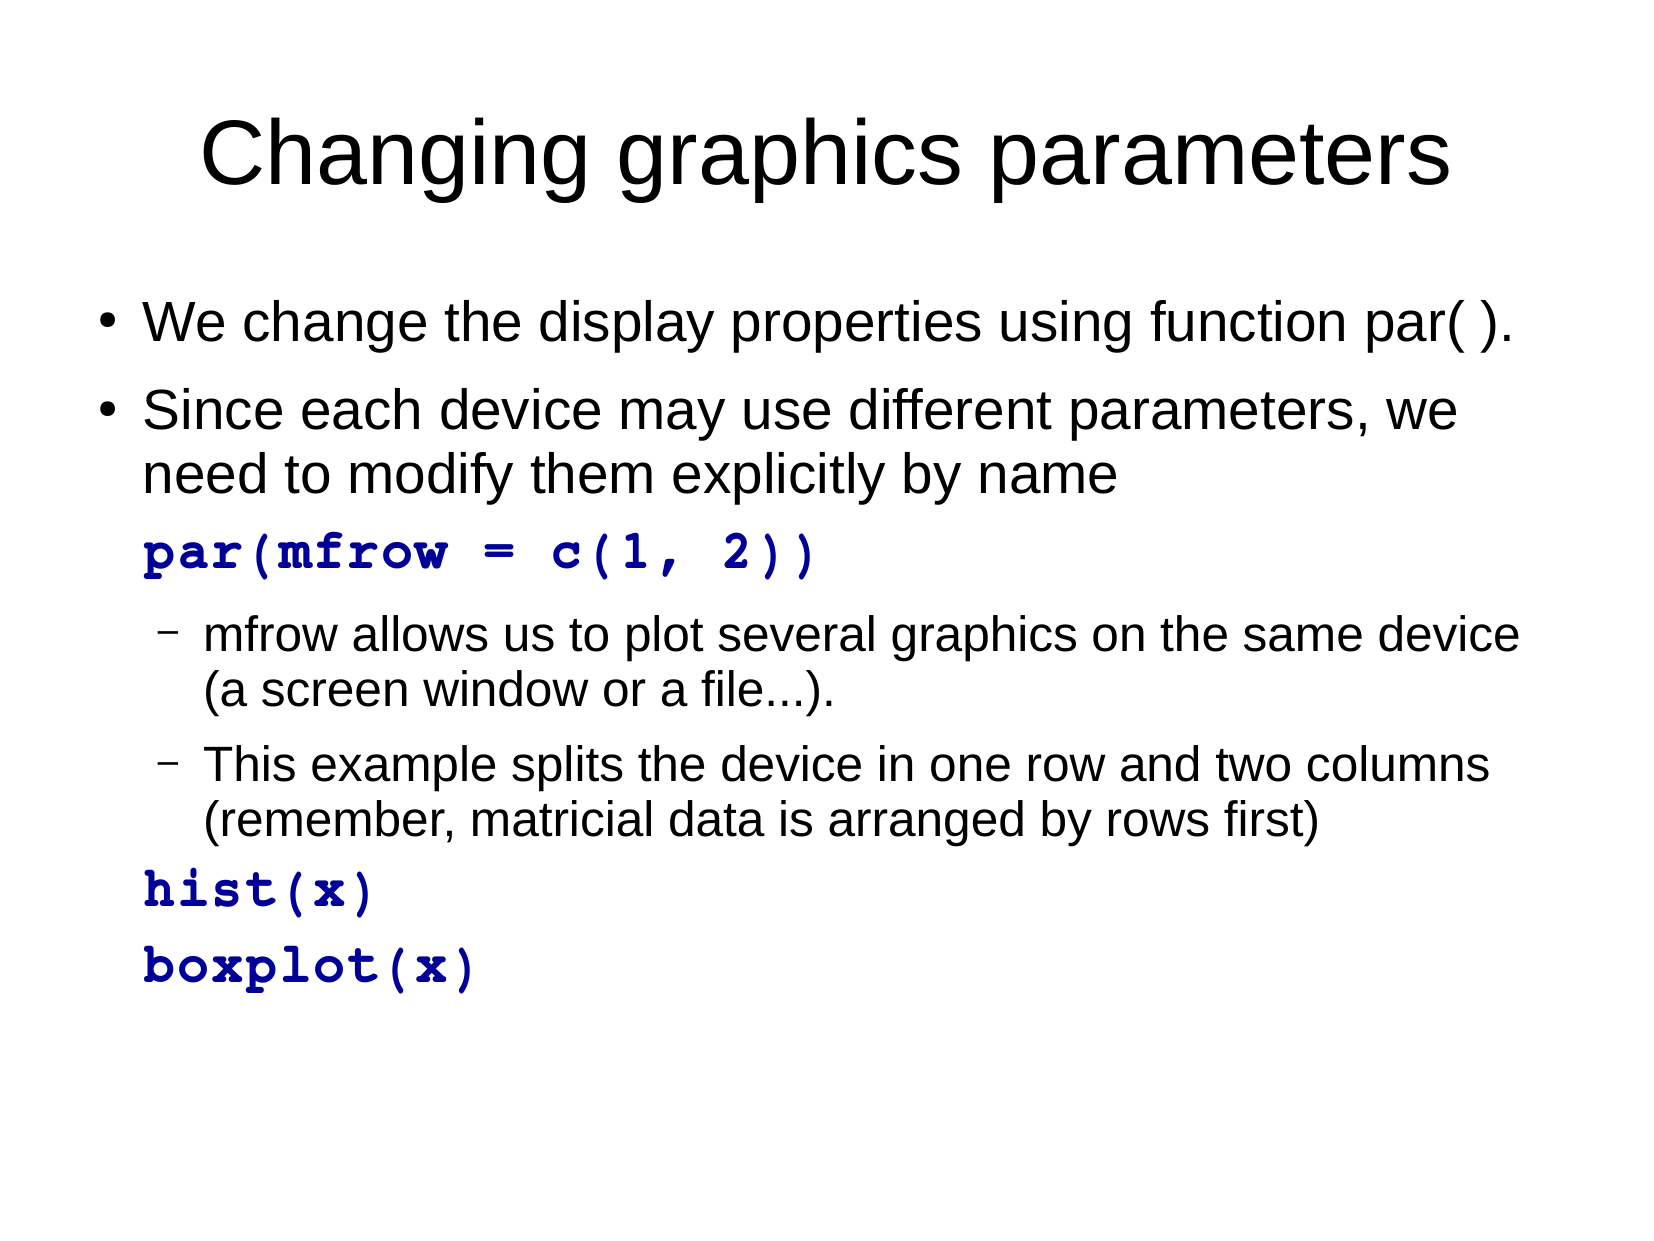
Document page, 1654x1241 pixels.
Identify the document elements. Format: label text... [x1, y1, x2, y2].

title Changing graphics parameters [82, 49, 1571, 257]
list We change the display properties using function par( ). Since each device may use different parameters, we need to modify them explicitly by name par(mfrow = c(1, 2)) mfrow allows us to plot several graphics on the same device (a screen window or a file...). This example splits the device in one row and two columns (remember, matricial data is arranged by rows first) hist(x) boxplot(x) [82, 290, 1571, 1010]
